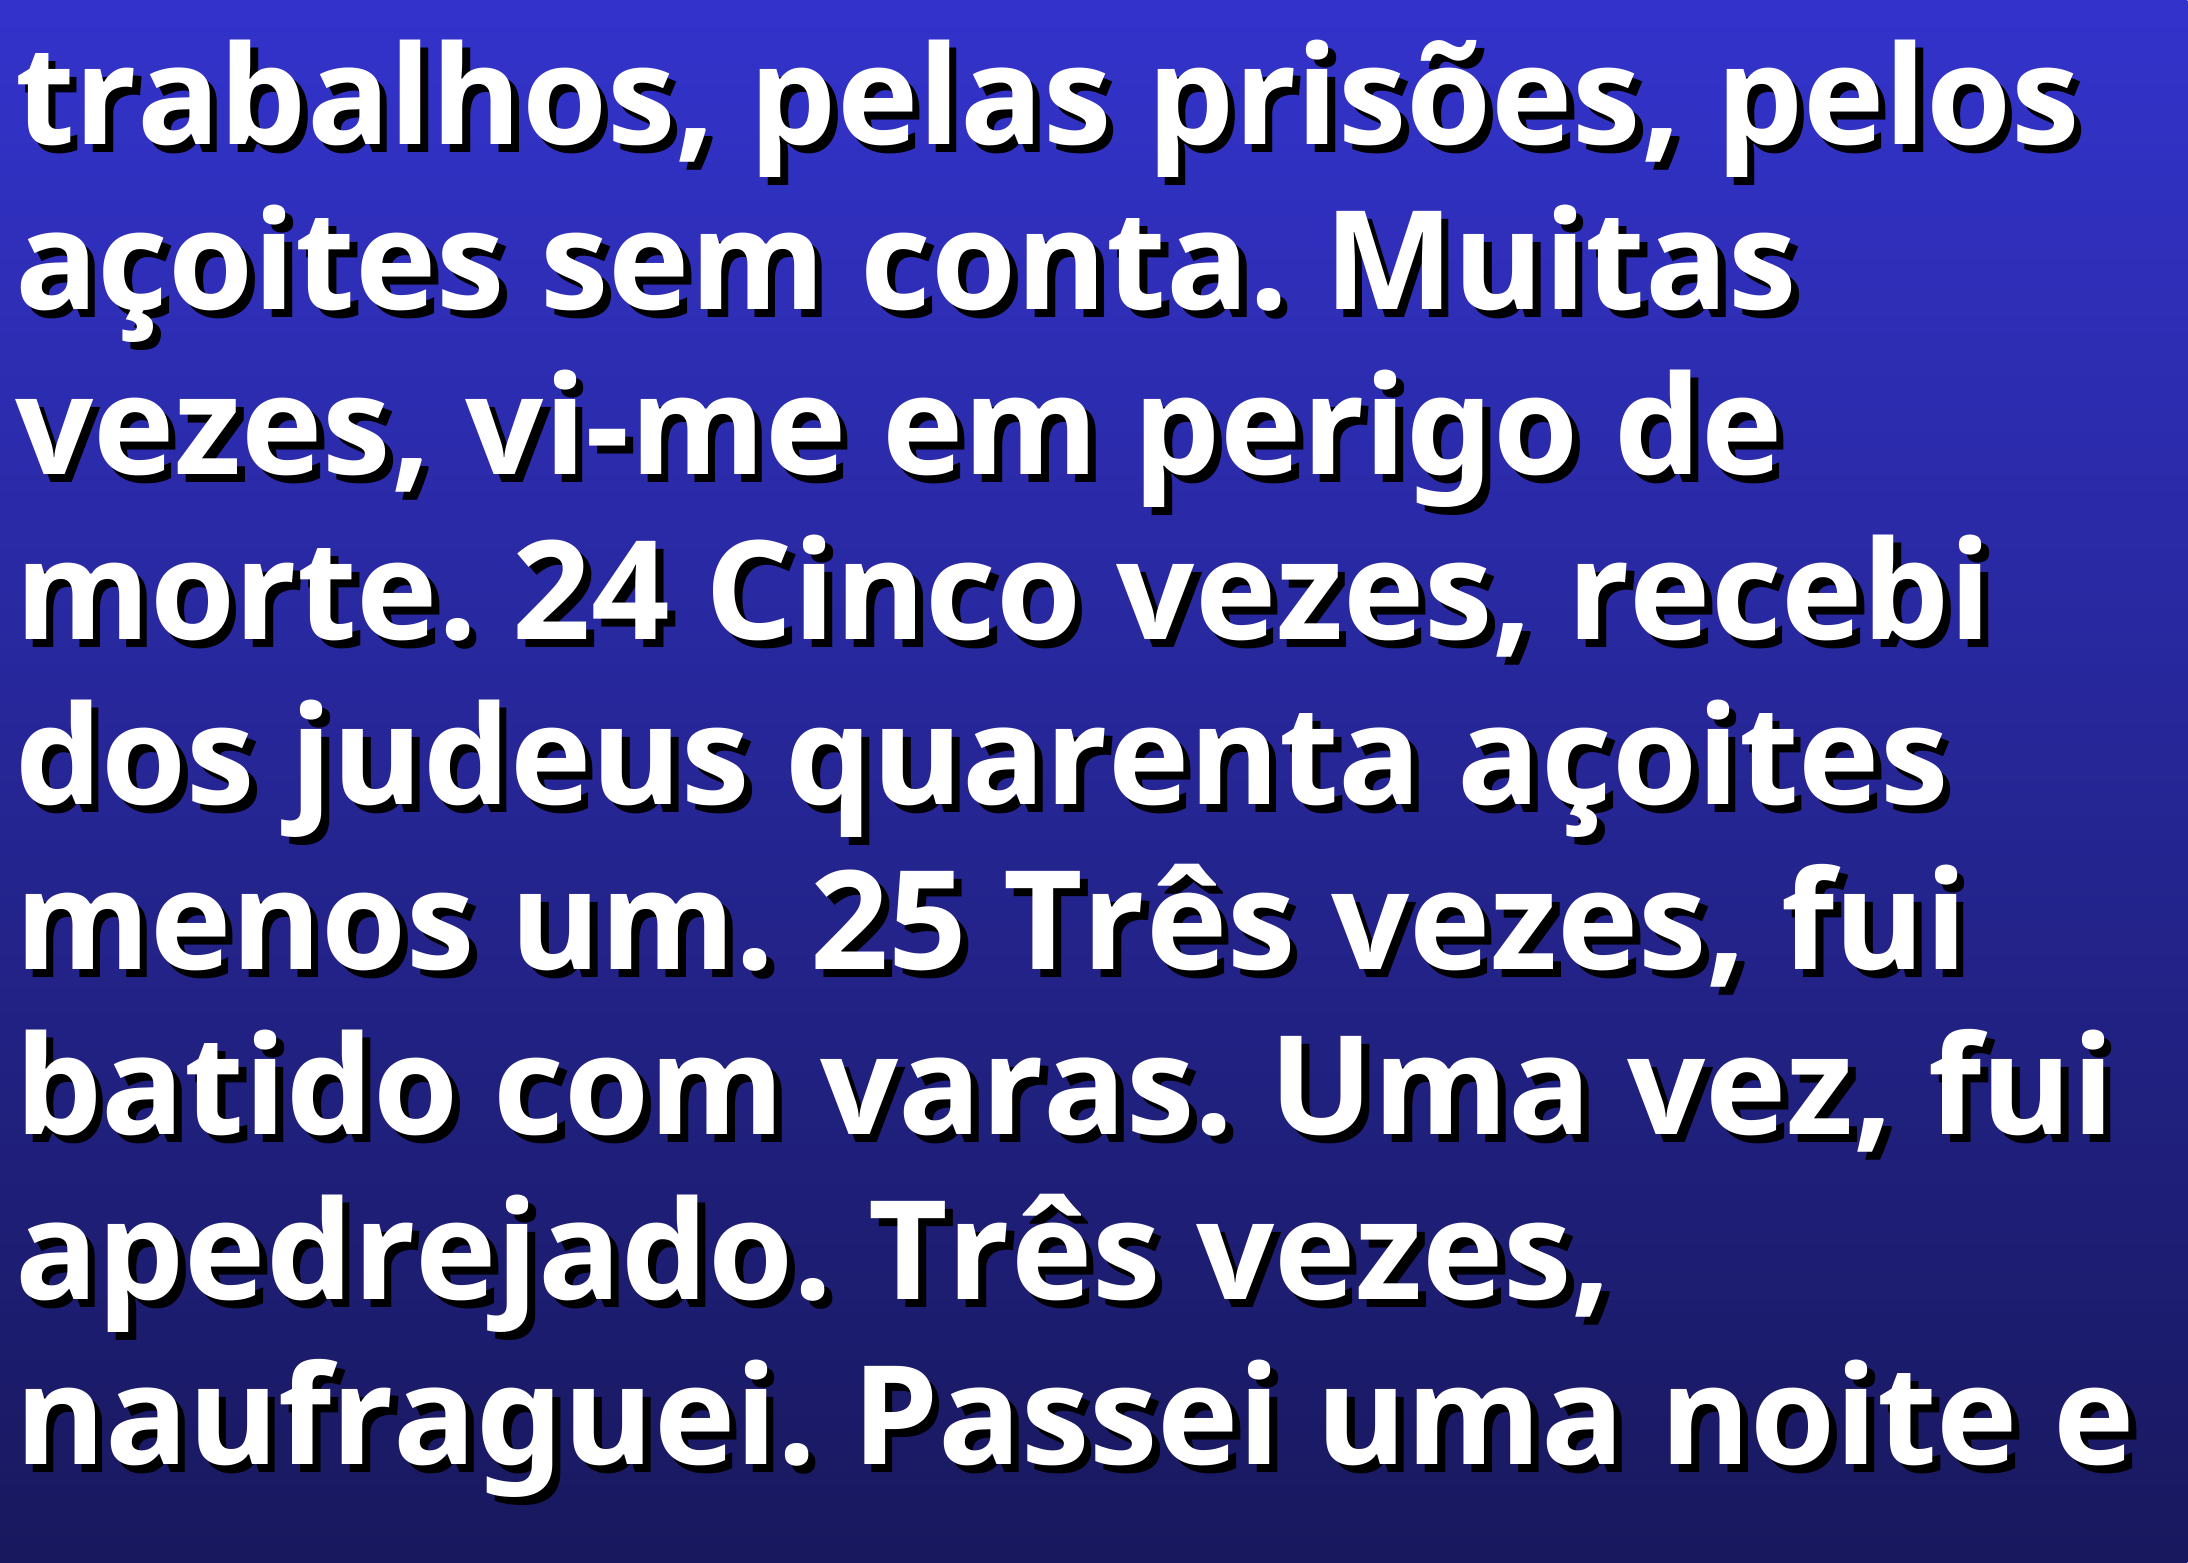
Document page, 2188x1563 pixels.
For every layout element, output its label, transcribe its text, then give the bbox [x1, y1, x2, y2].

text_box trabalhos, pelas prisões, pelos açoites sem conta. Muitas vezes, vi-me em perigo de morte. 24 Cinco vezes, recebi dos judeus quarenta açoites menos um. 25 Três vezes, fui batido com varas. Uma vez, fui apedrejado. Três vezes, naufraguei. Passei uma noite e [0, 0, 2188, 1500]
